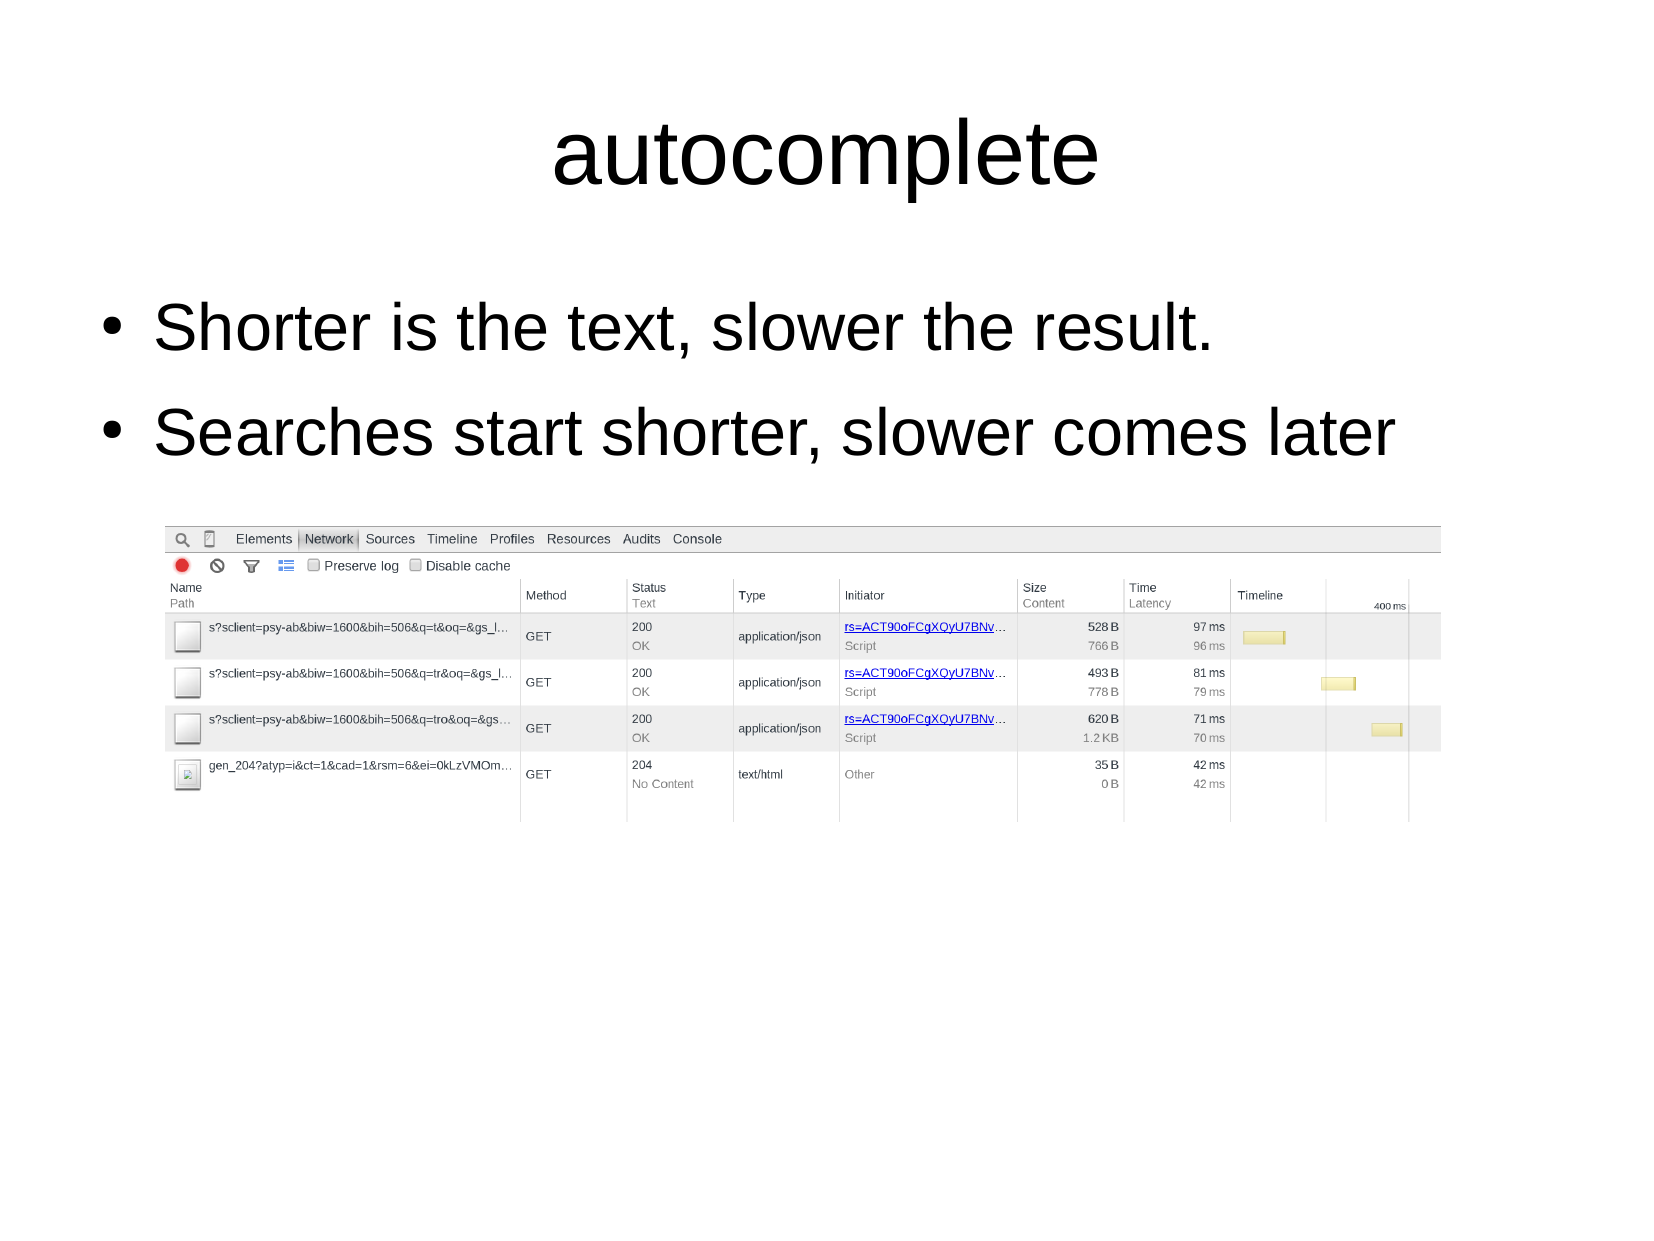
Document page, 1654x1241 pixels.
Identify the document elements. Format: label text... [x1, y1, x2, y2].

picture [165, 509, 1441, 822]
list Shorter is the text, slower the result. Searches start shorter, slower comes later [82, 290, 1571, 1010]
title autocomplete [82, 49, 1571, 257]
